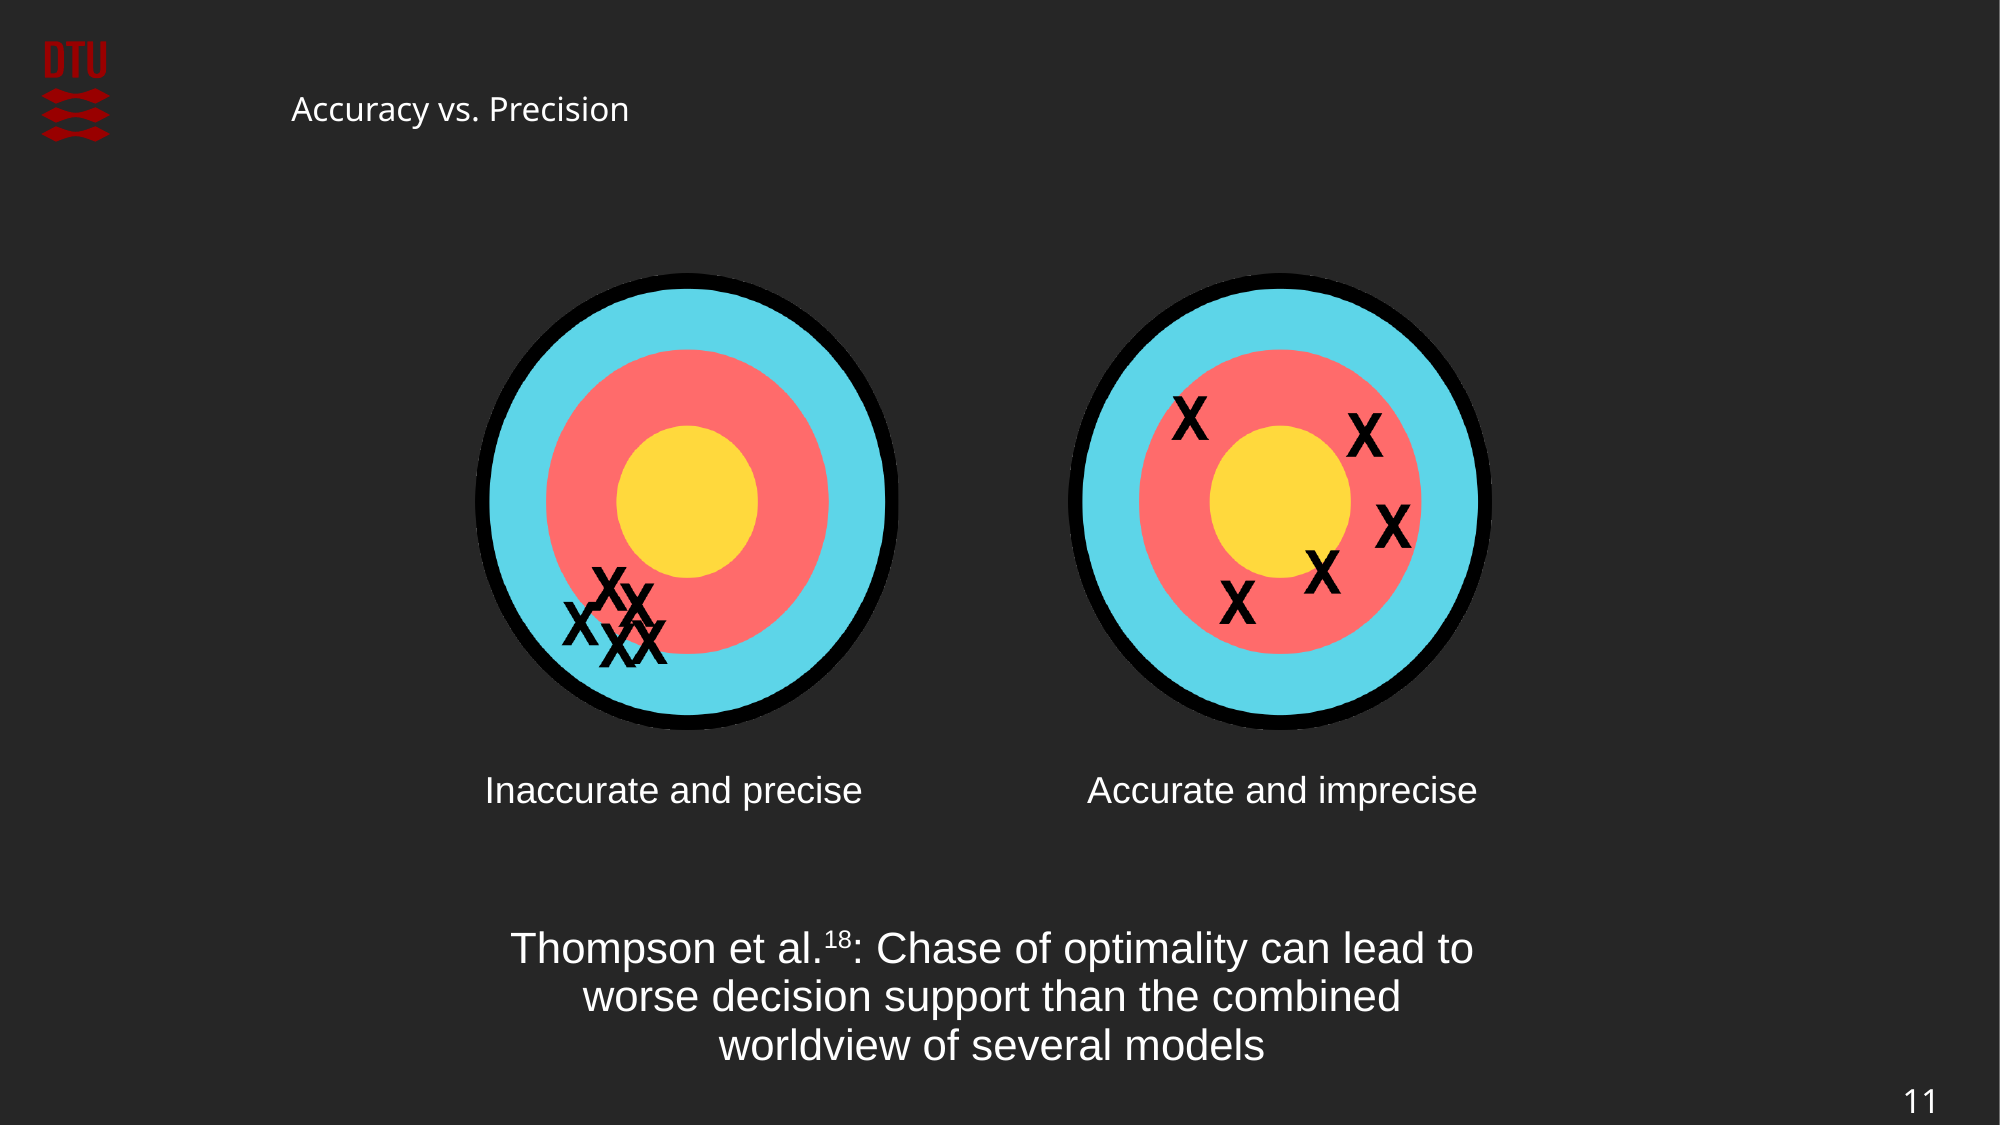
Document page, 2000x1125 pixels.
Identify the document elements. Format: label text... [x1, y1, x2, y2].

text_box Accurate and imprecise [1060, 762, 1505, 861]
text_box Thompson et al.18: Chase of optimality can lead to worse decision support than the combined worldview of several models [468, 916, 1517, 1078]
picture [435, 273, 899, 730]
text_box Inaccurate and precise [469, 762, 903, 862]
title Accuracy vs. Precision [291, 70, 1819, 148]
picture [1068, 273, 1521, 730]
